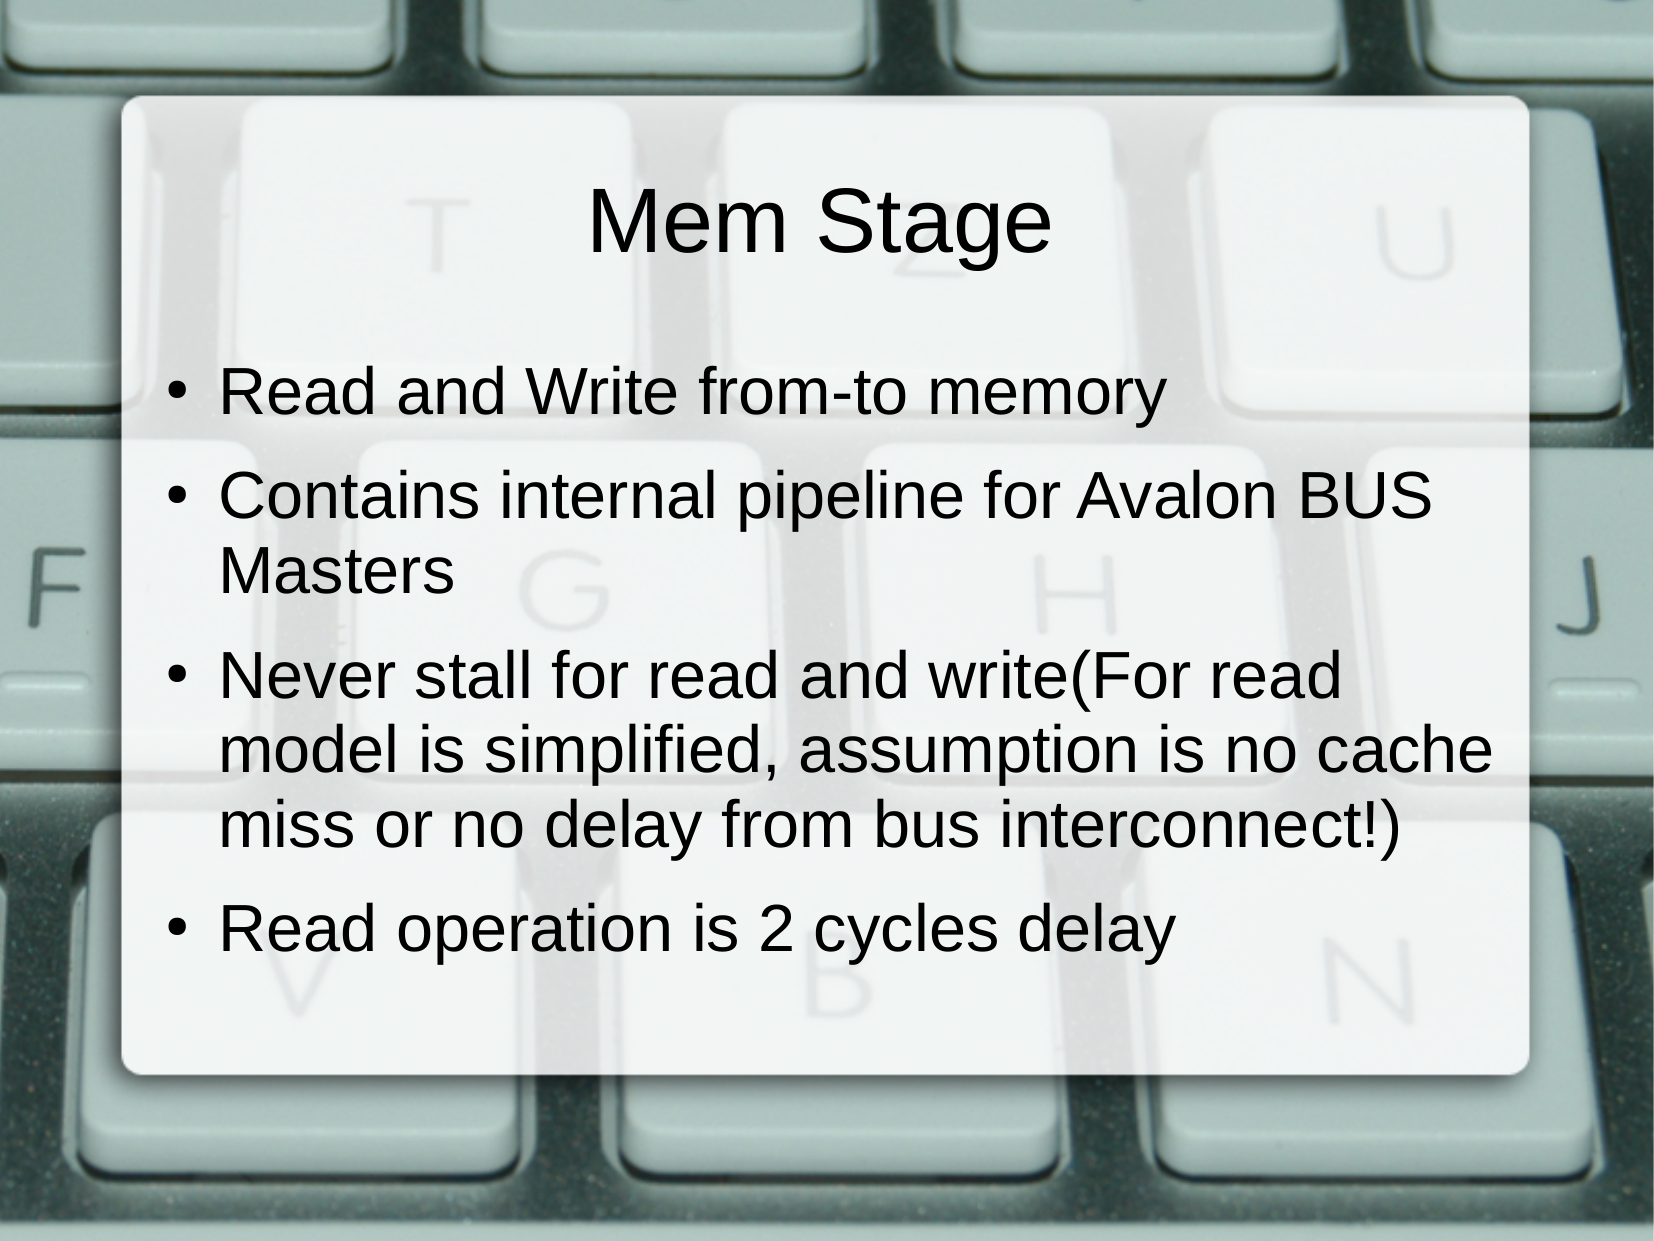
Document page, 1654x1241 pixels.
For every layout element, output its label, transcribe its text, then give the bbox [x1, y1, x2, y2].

list Read and Write from-to memory Contains internal pipeline for Avalon BUS Masters Never stall for read and write(For read model is simplified, assumption is no cache miss or no delay from bus interconnect!) Read operation is 2 cycles delay [147, 354, 1501, 1049]
title Mem Stage [135, 125, 1506, 318]
picture [0, 0, 1654, 1241]
